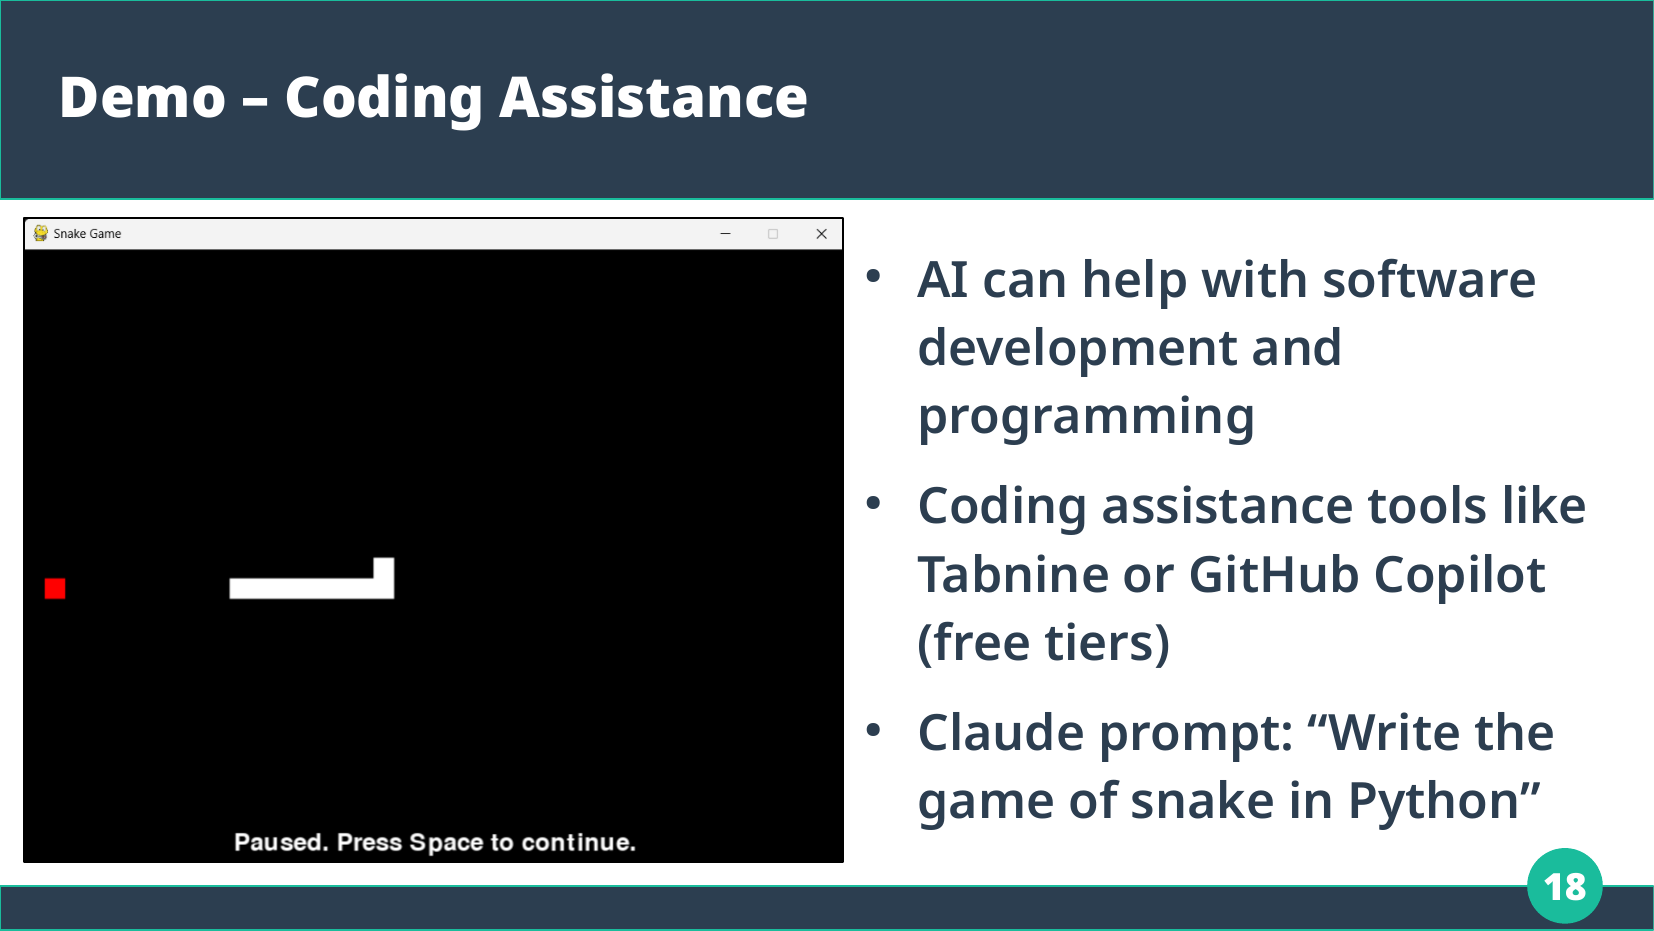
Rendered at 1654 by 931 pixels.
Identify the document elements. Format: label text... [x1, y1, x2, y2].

list AI can help with software development and programming Coding assistance tools like Tabnine or GitHub Copilot (free tiers) Claude prompt: “Write the game of snake in Python” [846, 243, 1595, 864]
title Demo – Coding Assistance [59, 37, 1595, 156]
picture [25, 219, 843, 862]
